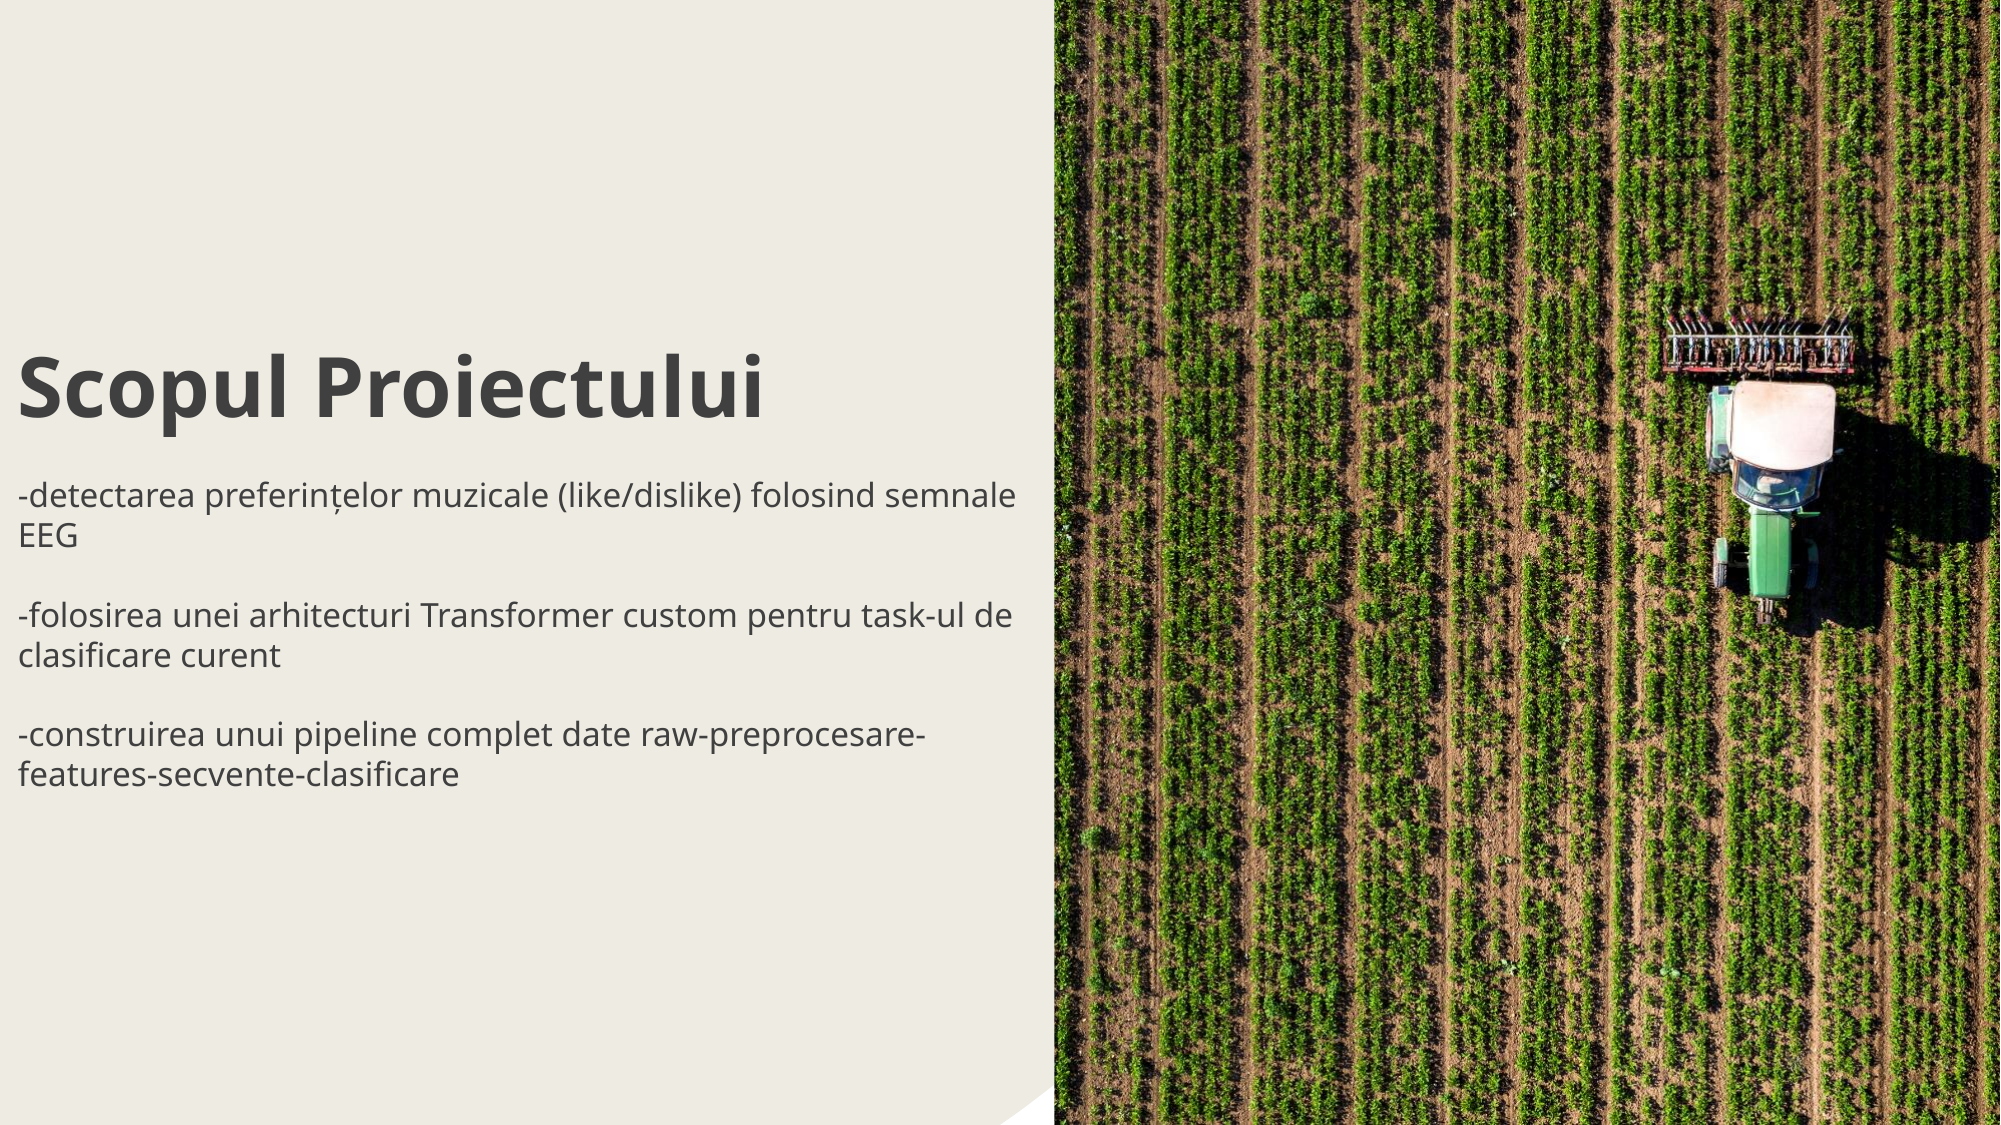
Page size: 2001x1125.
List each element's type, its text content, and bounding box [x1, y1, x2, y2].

title Scopul Proiectului -detectarea preferințelor muzicale (like/dislike) folosind semnale EEG -folosirea unei arhitecturi Transformer custom pentru task-ul de clasificare curent -construirea unui pipeline complet date raw-preprocesare-features-secvente-clasificare [0, 144, 1043, 981]
picture [1054, 0, 2000, 1125]
